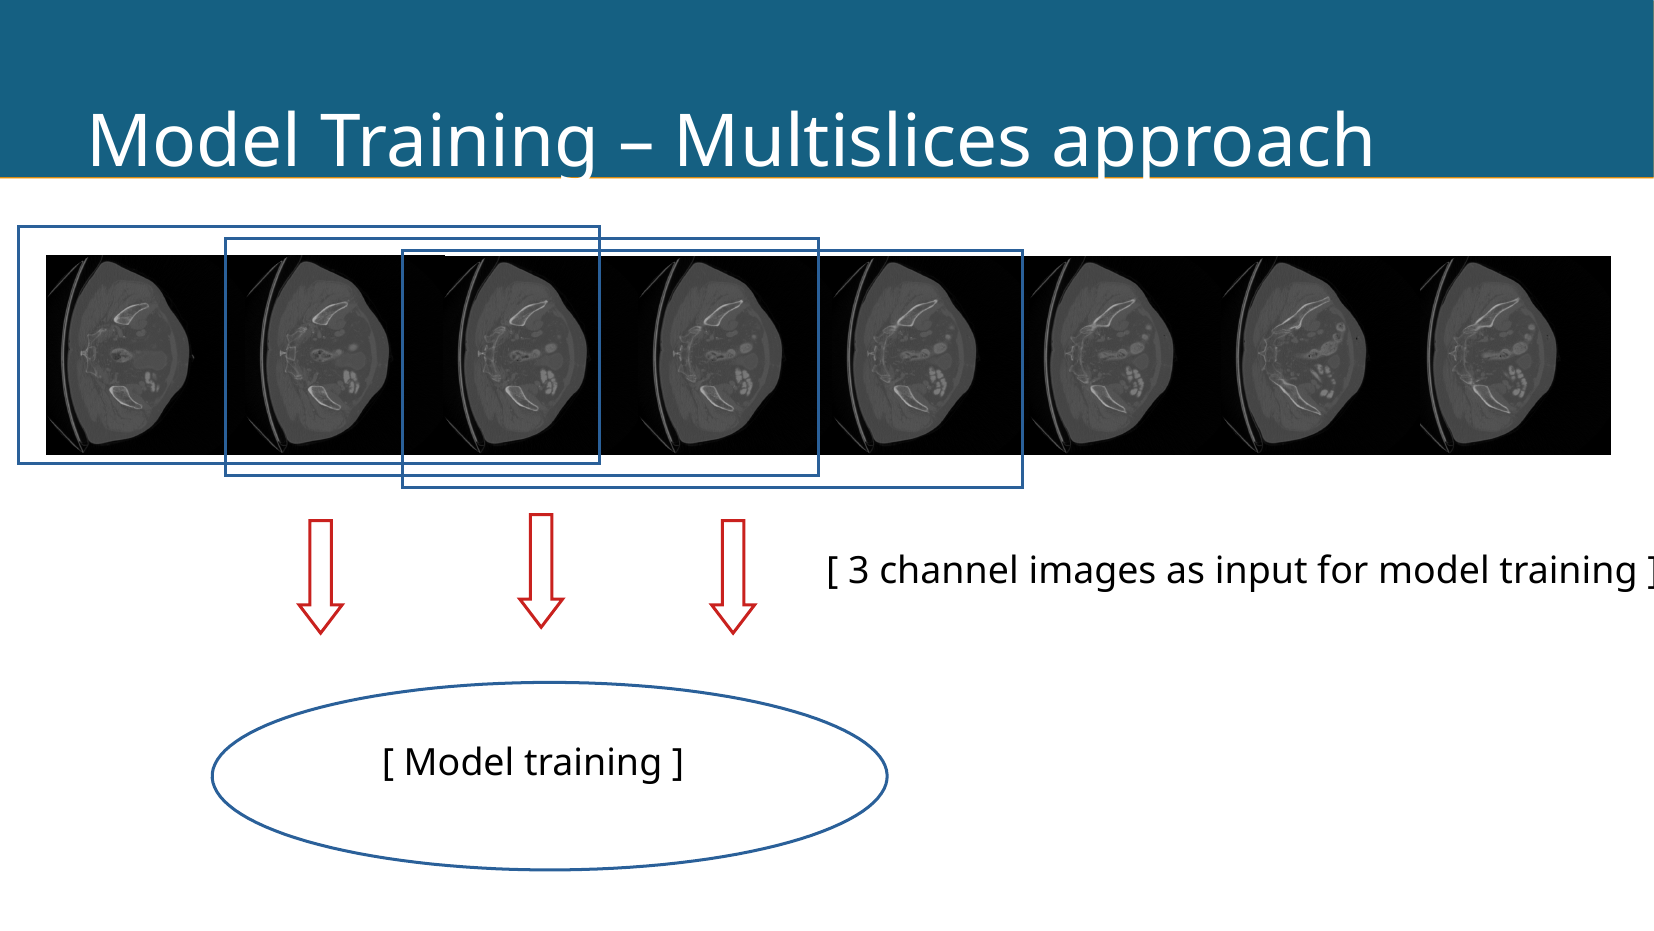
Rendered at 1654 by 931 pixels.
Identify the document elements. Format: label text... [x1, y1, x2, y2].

picture [227, 255, 401, 455]
picture [404, 255, 598, 455]
picture [1024, 256, 1611, 455]
picture [46, 255, 224, 455]
title Model Training – Multislices approach [86, 0, 1563, 181]
picture [820, 256, 1021, 455]
text_box [ Model training ] [381, 735, 720, 787]
text_box [ 3 channel images as input for model training ] [826, 543, 1654, 646]
picture [601, 256, 817, 455]
